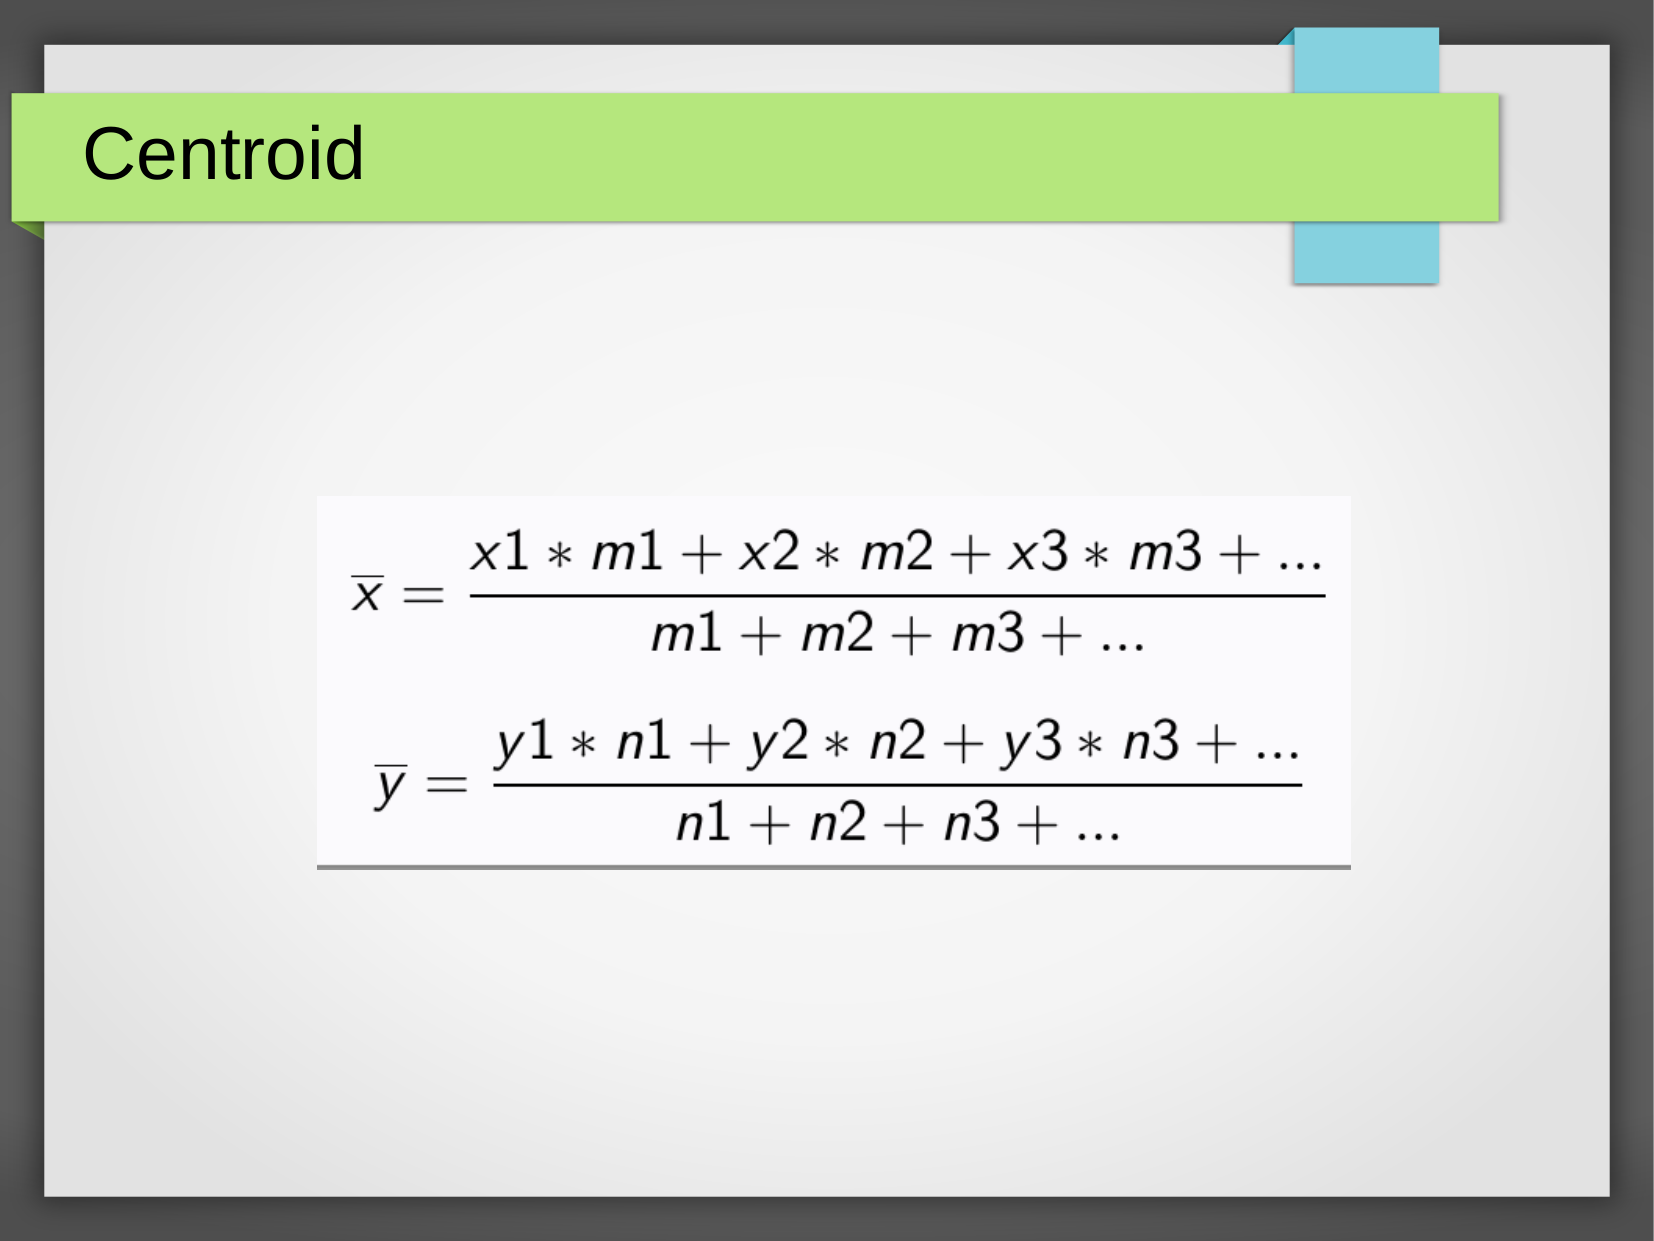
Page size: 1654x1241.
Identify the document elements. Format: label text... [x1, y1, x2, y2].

title Centroid [82, 94, 1264, 213]
picture [0, 0, 1654, 1241]
